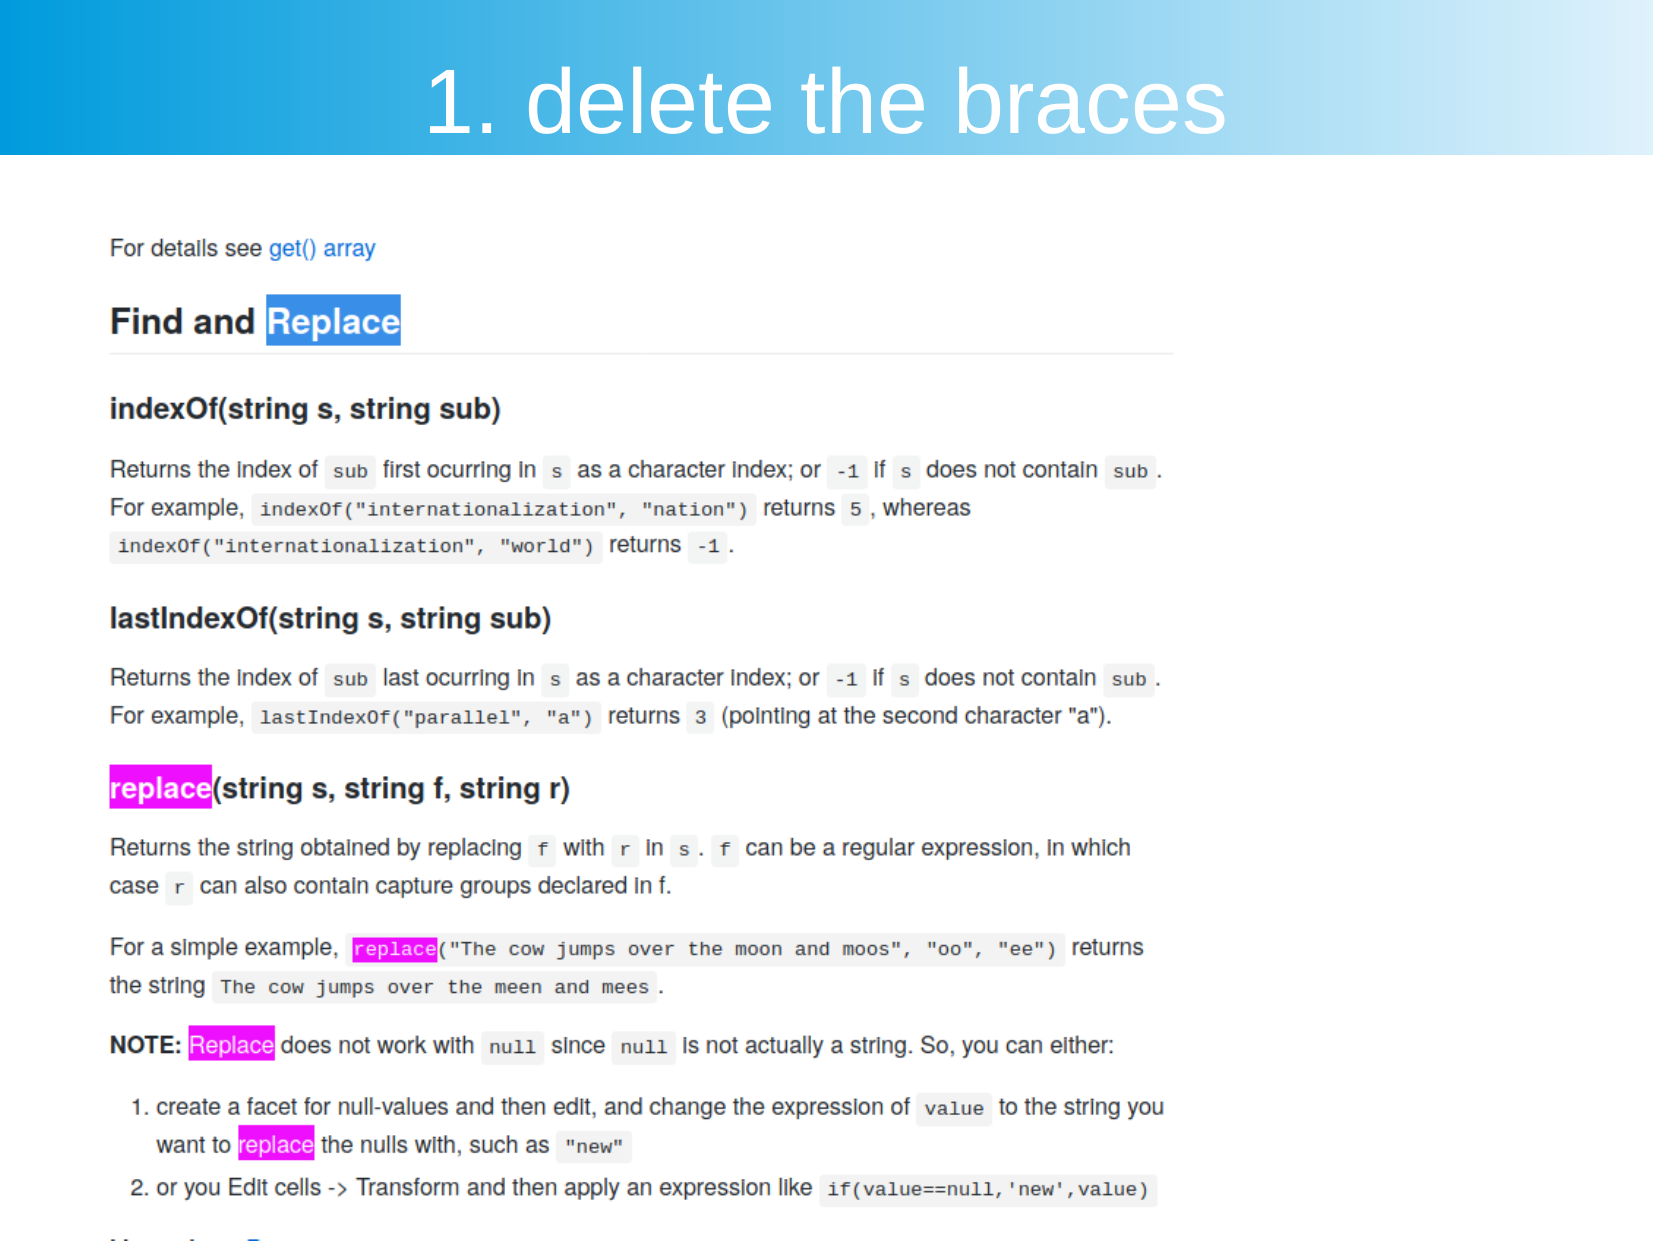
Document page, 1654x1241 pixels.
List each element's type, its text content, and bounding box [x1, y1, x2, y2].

picture [0, 236, 1654, 1241]
title 1. delete the braces [82, 49, 1571, 155]
